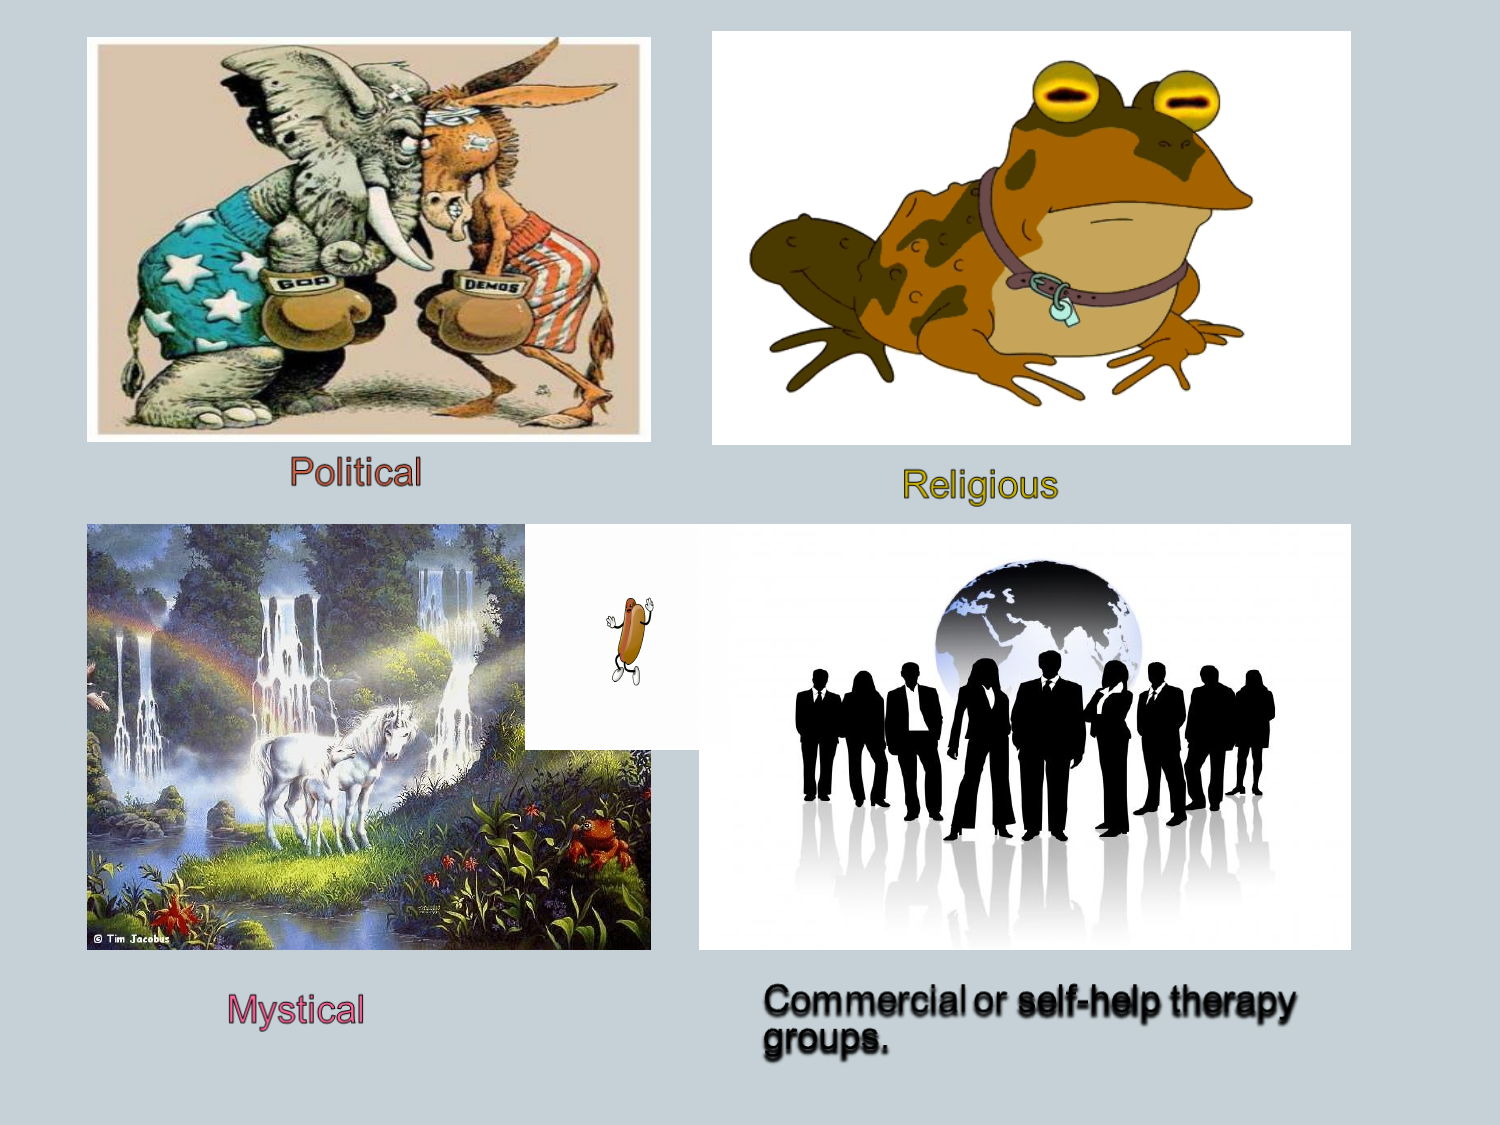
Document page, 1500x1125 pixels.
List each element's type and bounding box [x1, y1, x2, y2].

picture [203, 972, 490, 1041]
picture [87, 37, 651, 503]
picture [87, 524, 1351, 951]
picture [734, 961, 1402, 1125]
picture [712, 31, 1351, 445]
picture [878, 447, 1152, 516]
